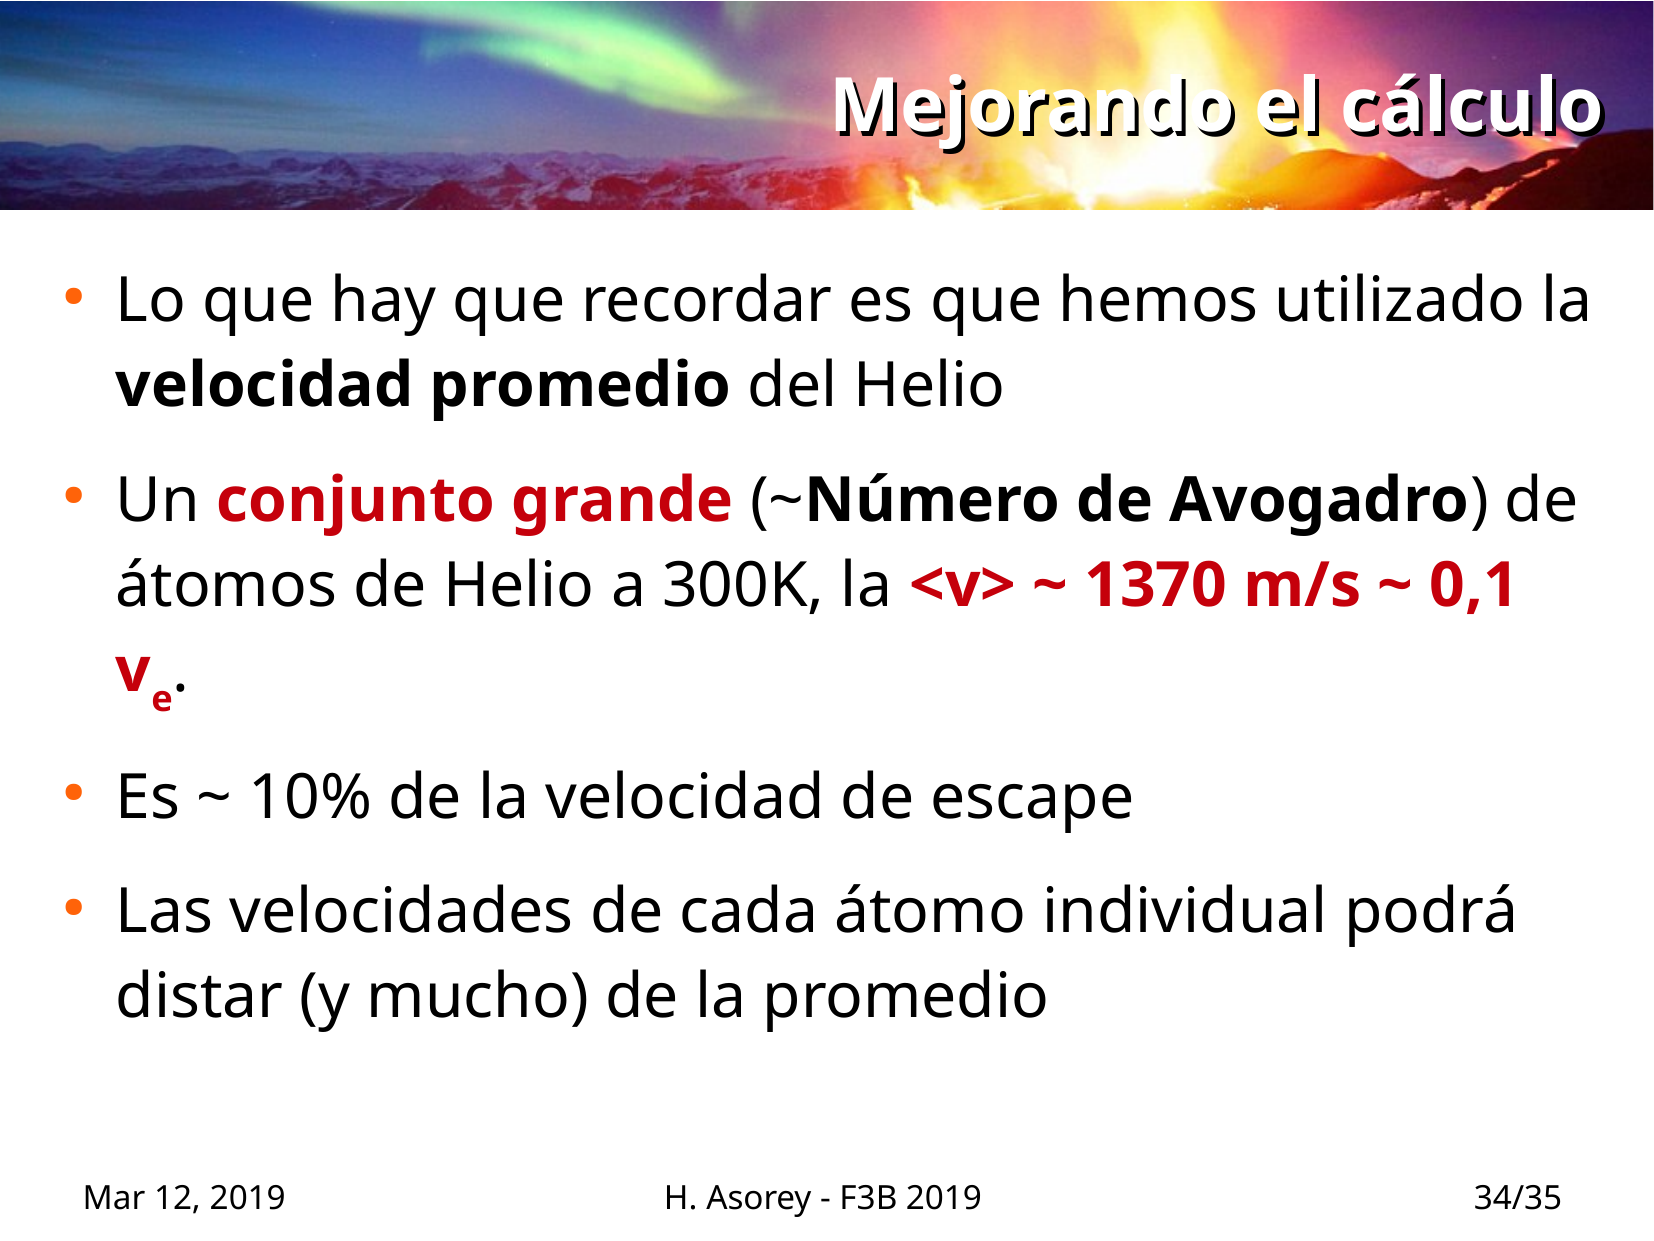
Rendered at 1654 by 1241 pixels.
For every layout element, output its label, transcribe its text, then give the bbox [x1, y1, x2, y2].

title Mejorando el cálculo [45, 15, 1606, 191]
picture [0, 1, 1654, 210]
list Lo que hay que recordar es que hemos utilizado la velocidad promedio del Helio Un conjunto grande (~Número de Avogadro) de átomos de Helio a 300K, la <v> ~ 1370 m/s ~ 0,1 ve. Es ~ 10% de la velocidad de escape Las velocidades de cada átomo individual podrá distar (y mucho) de la promedio [45, 255, 1606, 1156]
